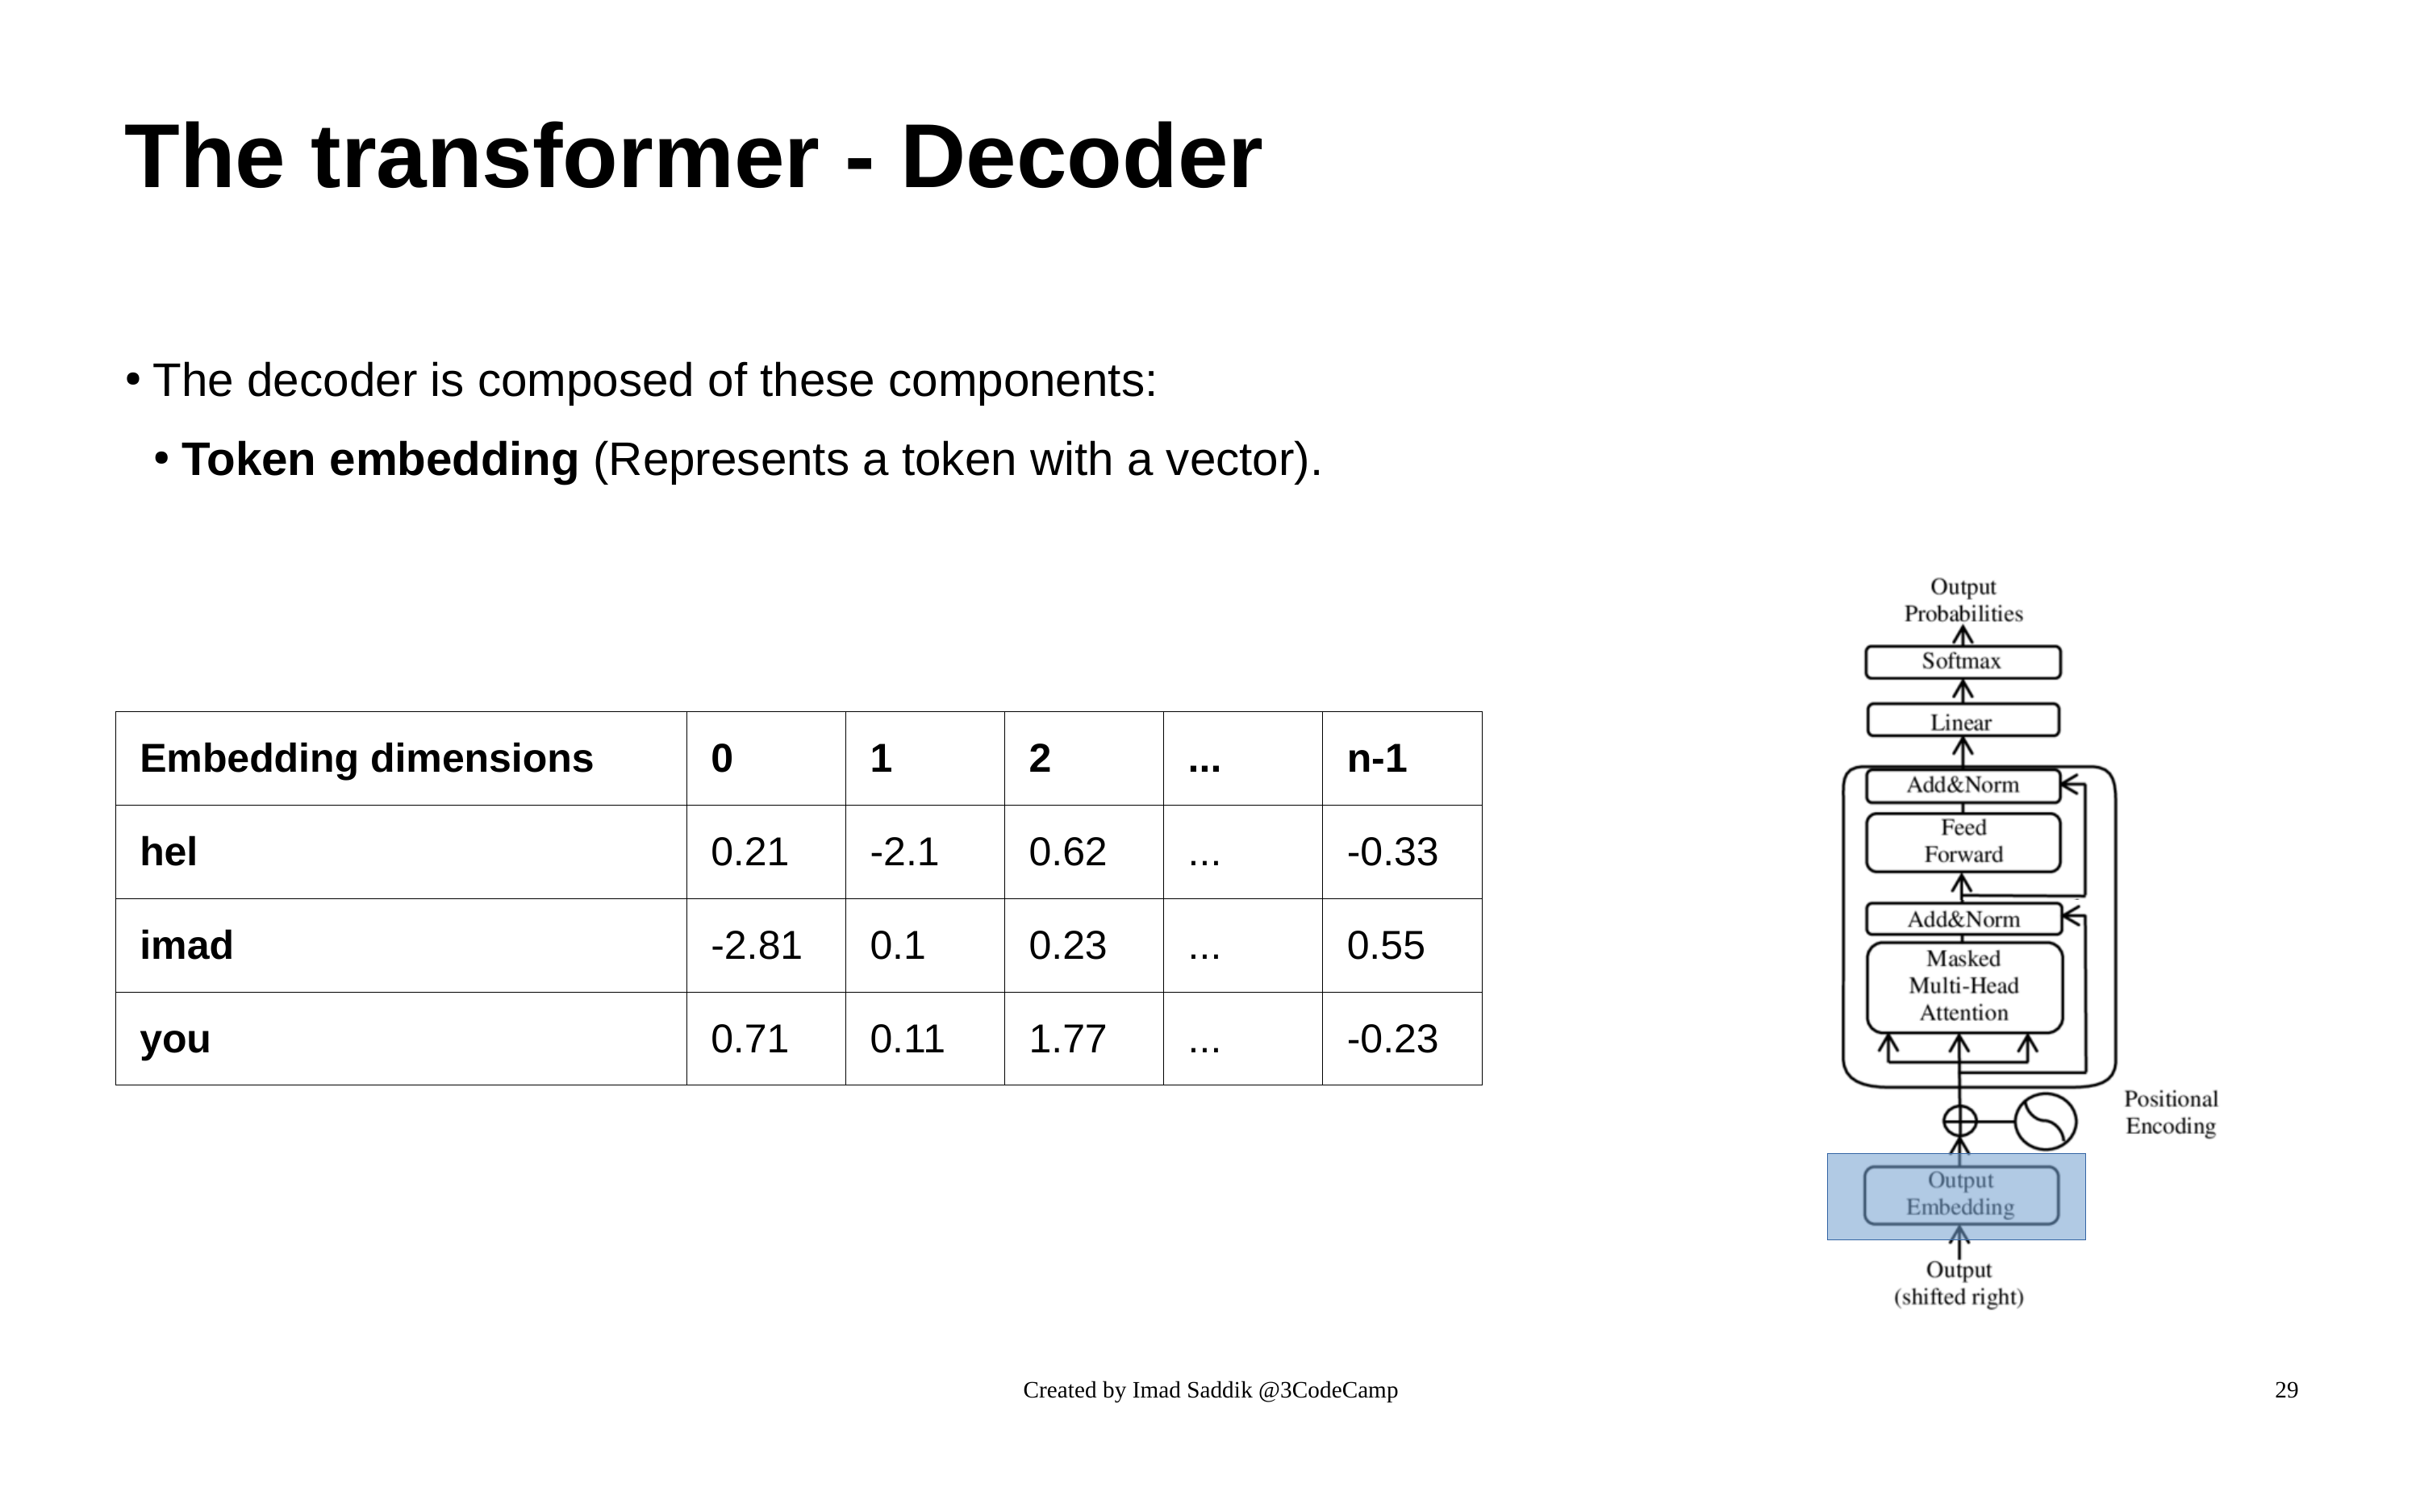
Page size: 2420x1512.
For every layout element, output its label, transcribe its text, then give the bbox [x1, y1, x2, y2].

table_cell 0.1 [846, 899, 1004, 992]
table_header 1 [846, 712, 1004, 805]
picture [1815, 562, 2299, 1331]
table_cell -2.81 [687, 899, 845, 992]
table_cell ... [1164, 806, 1322, 898]
table_cell 0.23 [1005, 899, 1163, 992]
table_cell ... [1164, 993, 1322, 1085]
table_cell imad [116, 899, 686, 992]
table_cell -2.1 [846, 806, 1004, 898]
table_header Embedding dimensions [116, 712, 686, 805]
text_box [1827, 1153, 2086, 1240]
table_header 2 [1005, 712, 1163, 805]
table_cell 0.62 [1005, 806, 1163, 898]
text_box The transformer - Decoder [112, 61, 1664, 251]
table_header n-1 [1323, 712, 1482, 805]
table_cell -0.33 [1323, 806, 1482, 898]
table_cell 1.77 [1005, 993, 1163, 1085]
table_cell ... [1164, 899, 1322, 992]
table_cell you [116, 993, 686, 1085]
table_cell 0.21 [687, 806, 845, 898]
text_box The decoder is composed of these components: Token embedding (Represents a token with a vector). [112, 322, 1906, 491]
table_cell 0.11 [846, 993, 1004, 1085]
table_header ... [1164, 712, 1322, 805]
table_cell -0.23 [1323, 993, 1482, 1085]
table_cell hel [116, 806, 686, 898]
table_header 0 [687, 712, 845, 805]
table_cell 0.71 [687, 993, 845, 1085]
table_cell 0.55 [1323, 899, 1482, 992]
